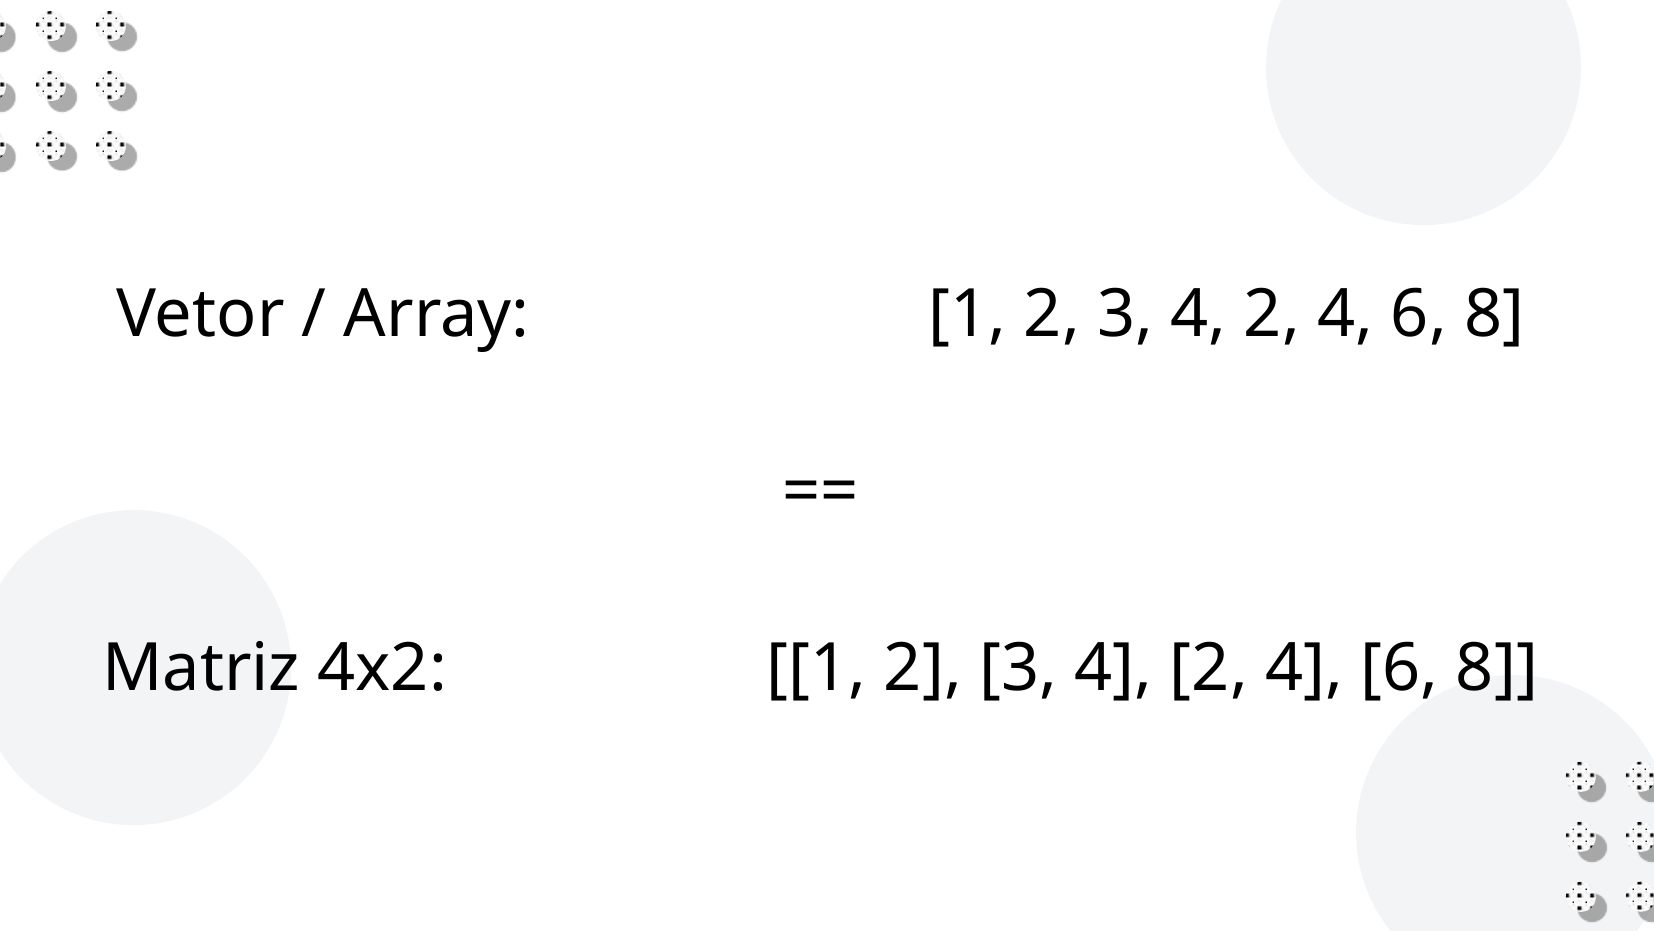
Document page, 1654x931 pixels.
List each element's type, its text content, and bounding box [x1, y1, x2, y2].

picture [0, 14, 6, 39]
picture [0, 74, 6, 99]
picture [1625, 821, 1654, 852]
picture [95, 70, 126, 101]
picture [95, 10, 126, 41]
picture [95, 130, 127, 162]
picture [1565, 761, 1596, 792]
text_box Matriz 4x2: [[1, 2], [3, 4], [2, 4], [6, 8]] [76, 561, 1565, 768]
picture [0, 133, 7, 159]
picture [1625, 881, 1654, 912]
picture [35, 70, 66, 102]
picture [35, 130, 67, 162]
picture [35, 11, 66, 42]
subtitle == [76, 414, 1565, 561]
picture [1565, 881, 1596, 912]
picture [1625, 761, 1654, 792]
text_box Vetor / Array: [1, 2, 3, 4, 2, 4, 6, 8] [76, 206, 1565, 414]
picture [1565, 821, 1596, 852]
